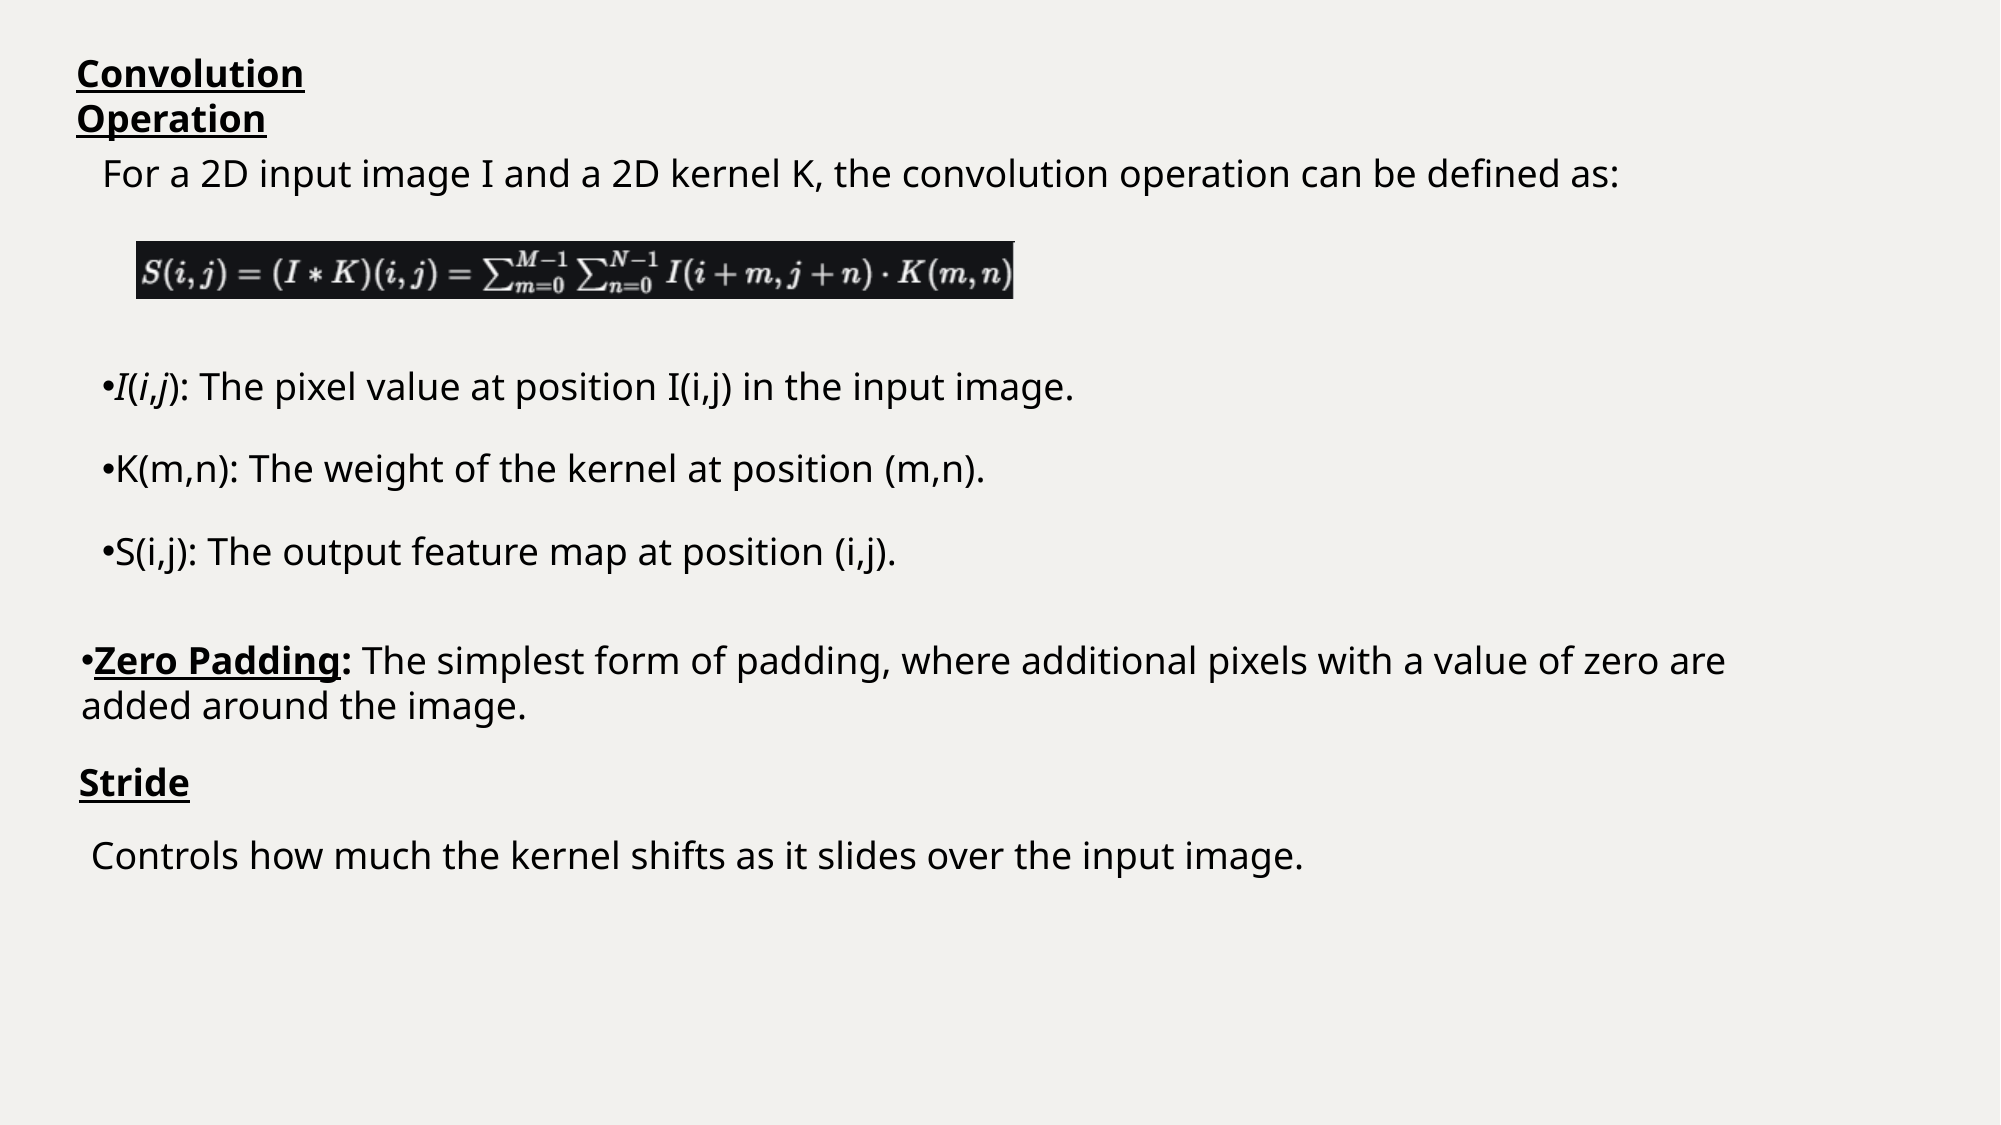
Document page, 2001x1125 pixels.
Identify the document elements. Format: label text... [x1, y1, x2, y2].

text_box I(i,j): The pixel value at position I(i,j) in the input image. K(m,n): The weight of the kernel at position (m,n). S(i,j): The output feature map at position (i,j). [87, 355, 1547, 583]
text_box Stride [63, 751, 1064, 813]
text_box Controls how much the kernel shifts as it slides over the input image. [75, 824, 1870, 886]
text_box For a 2D input image I and a 2D kernel K, the convolution operation can be defined as: [87, 142, 1688, 203]
picture [136, 242, 1015, 299]
text_box Convolution Operation [61, 42, 505, 103]
text_box Zero Padding: The simplest form of padding, where additional pixels with a value of zero are added around the image. [66, 629, 1781, 736]
